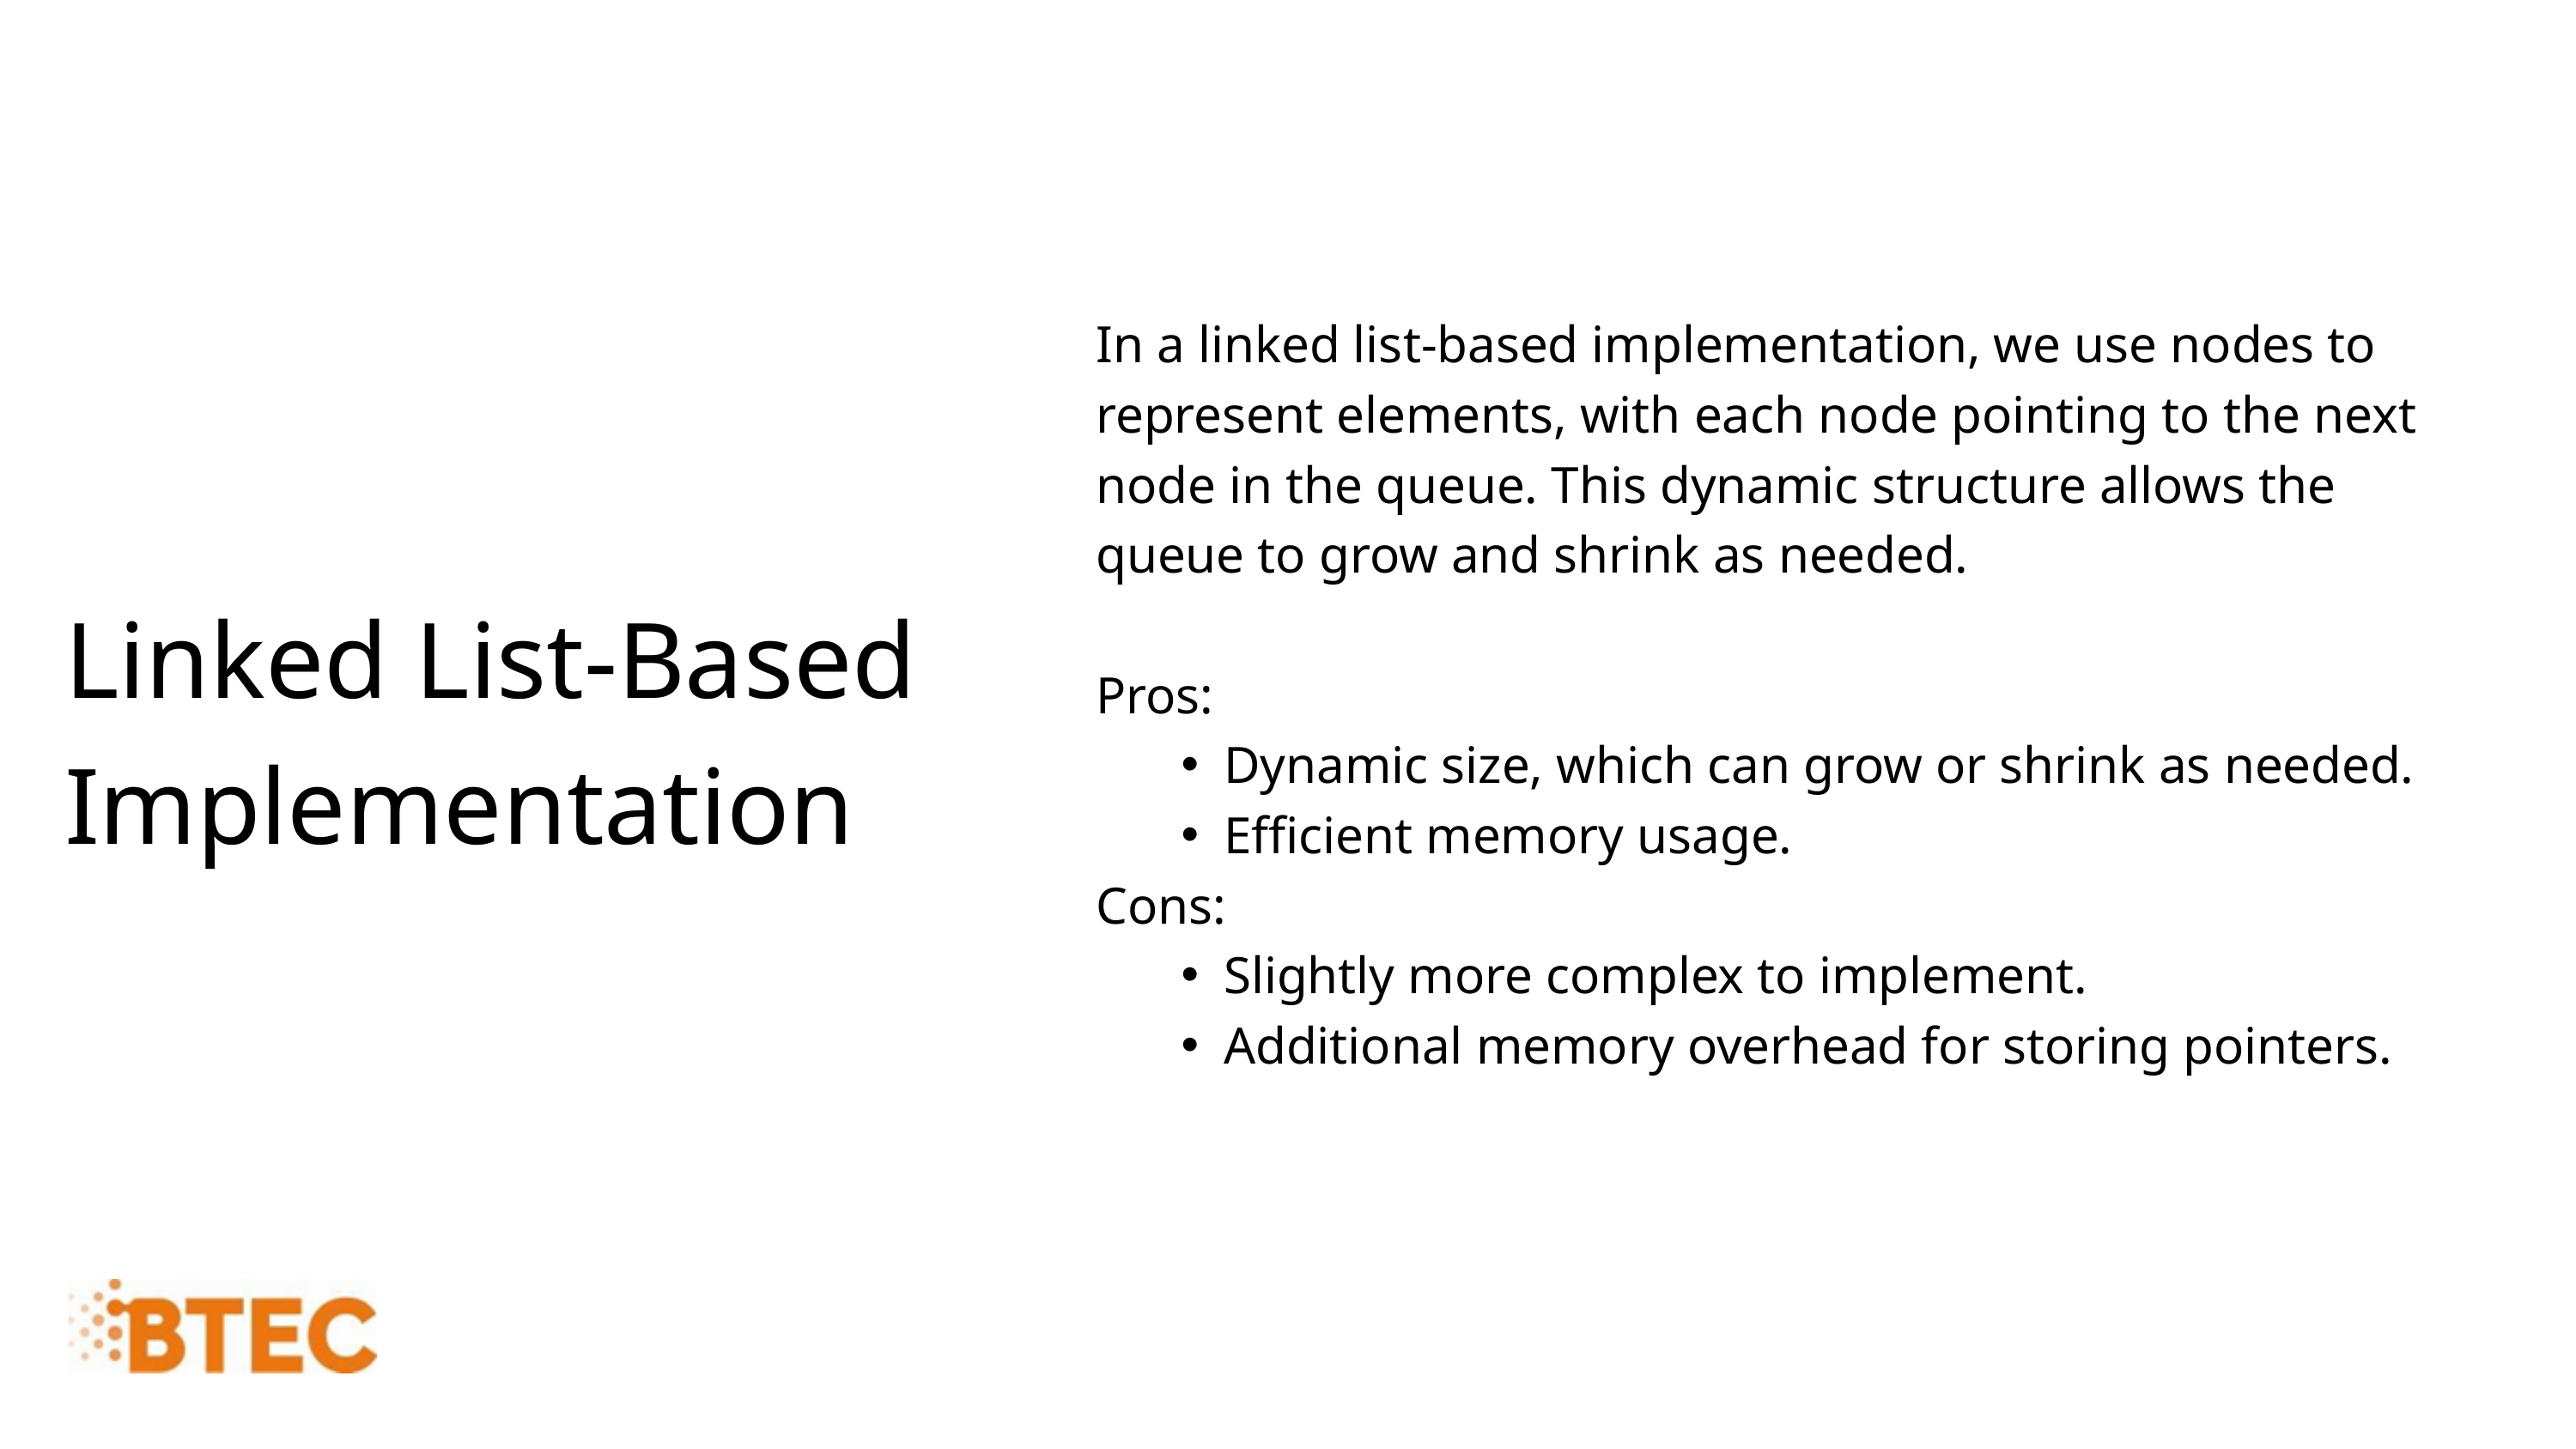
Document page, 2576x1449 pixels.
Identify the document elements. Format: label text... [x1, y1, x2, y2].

text_box [68, 1279, 378, 1373]
text_box Linked List-Based Implementation [64, 573, 963, 859]
text_box In a linked list-based implementation, we use nodes to represent elements, with each node pointing to the next node in the queue. This dynamic structure allows the queue to grow and shrink as needed. Pros: Dynamic size, which can grow or shrink as needed. Efficient memory usage. Cons: Slightly more complex to implement. Additional memory overhead for storing pointers. [1096, 302, 2488, 1138]
